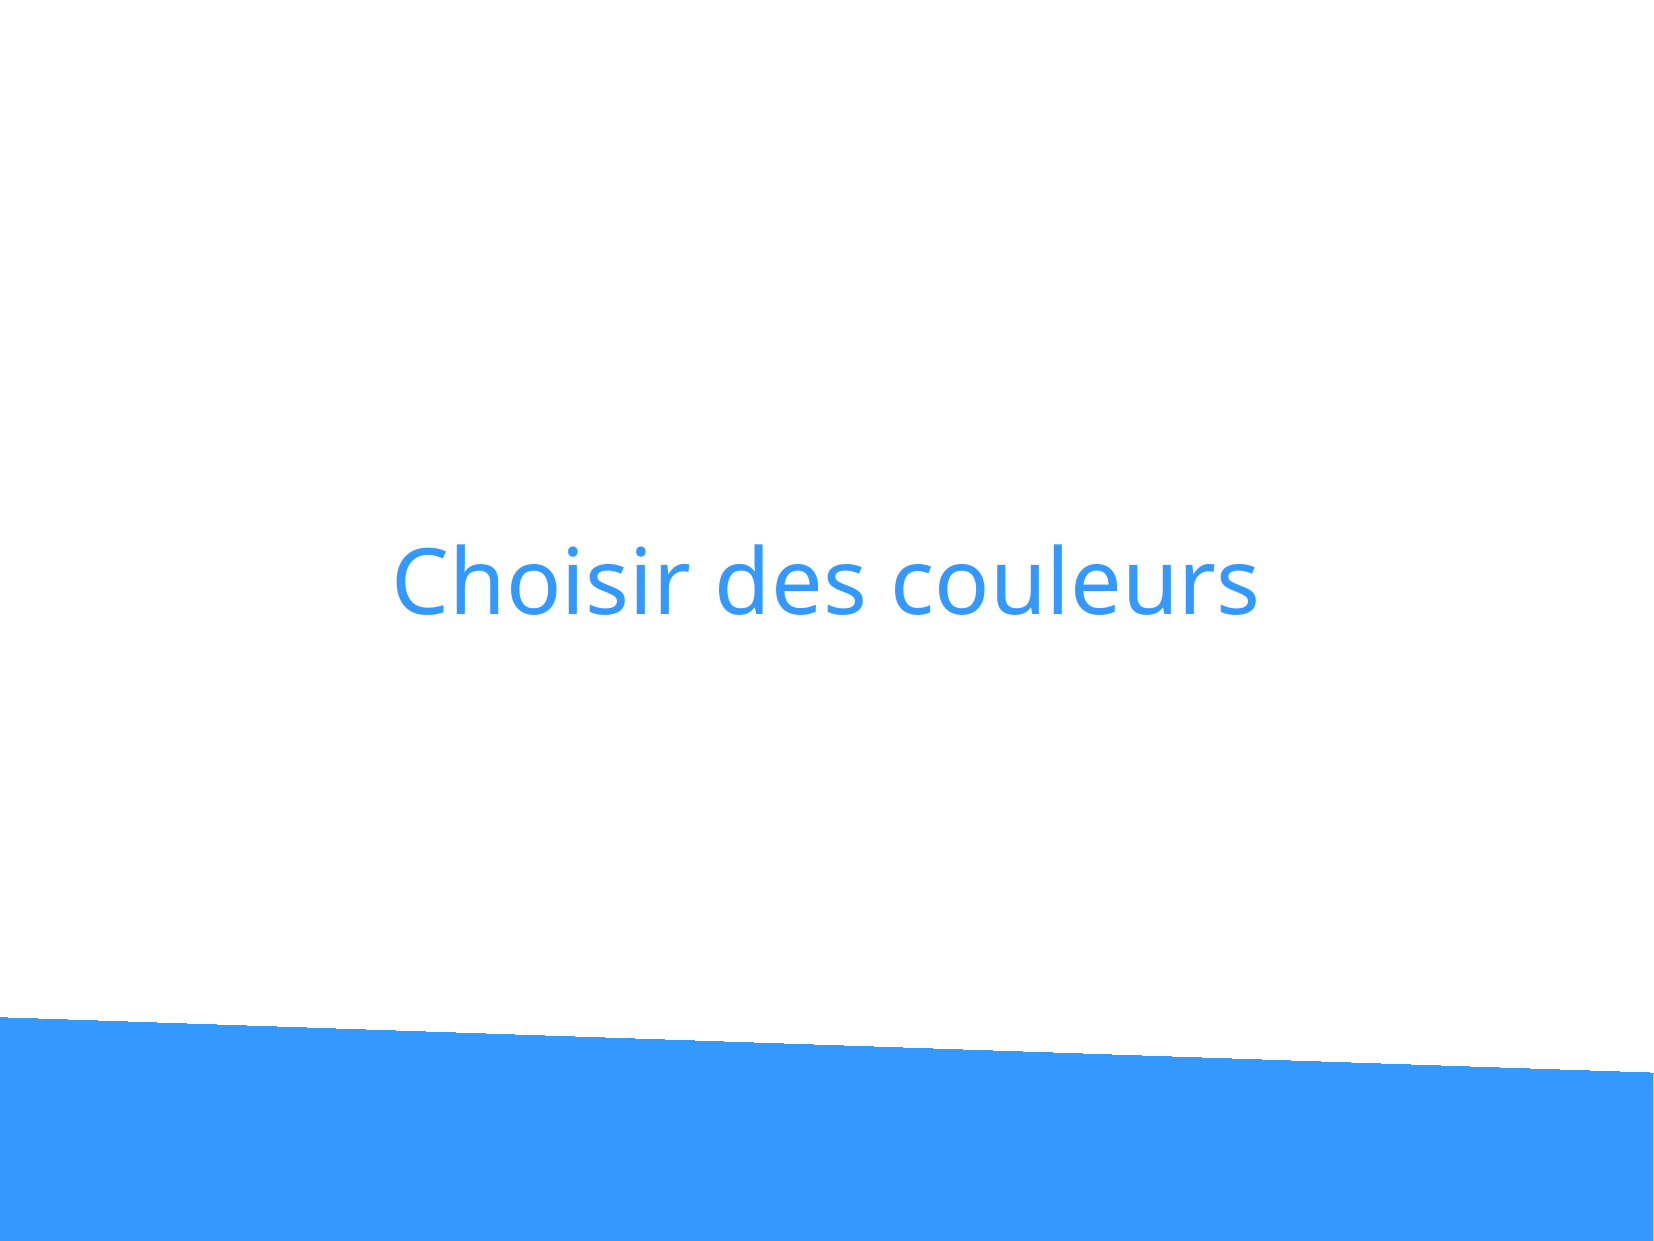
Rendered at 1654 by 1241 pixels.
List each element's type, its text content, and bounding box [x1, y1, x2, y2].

text_box Choisir des couleurs [82, 49, 1571, 1070]
text_box [0, 1017, 1654, 1241]
